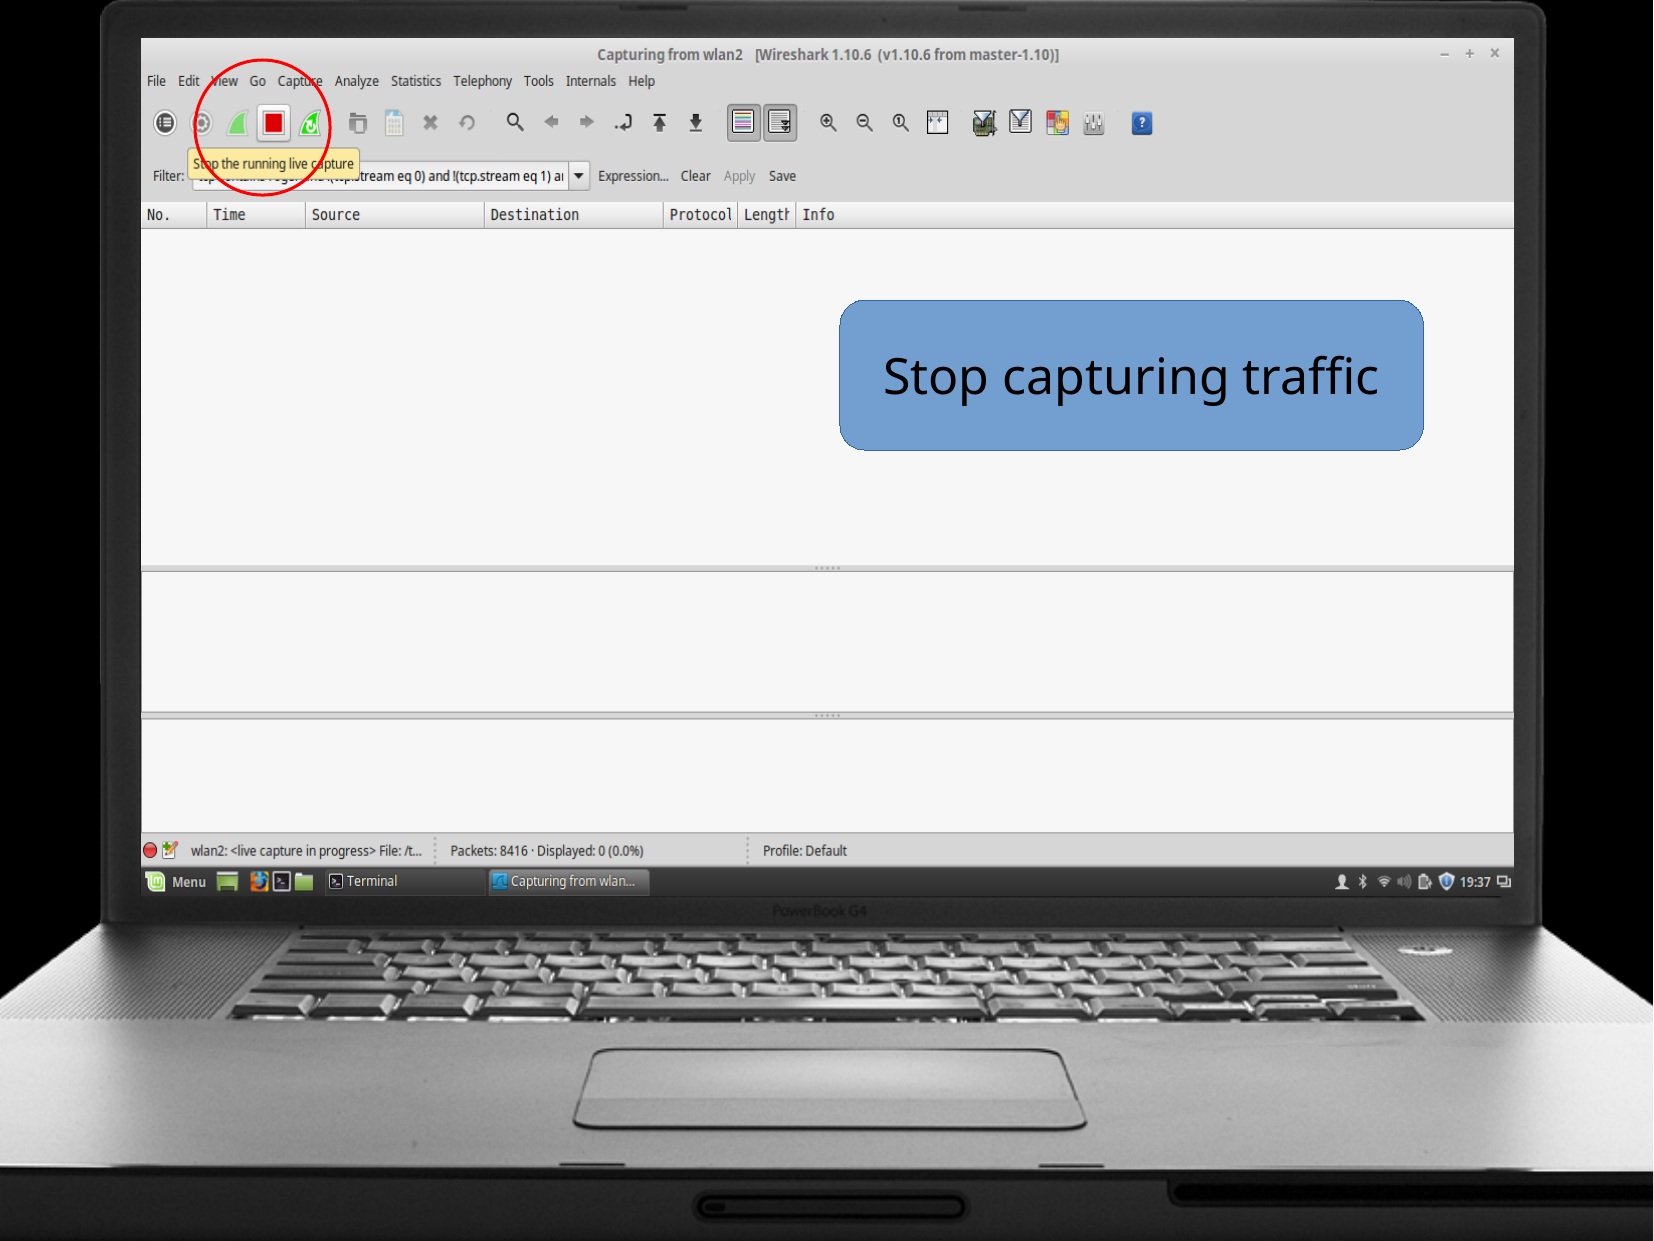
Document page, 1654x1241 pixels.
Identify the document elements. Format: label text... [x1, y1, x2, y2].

text_box Stop capturing traffic [839, 300, 1424, 451]
picture [0, 0, 1654, 1241]
